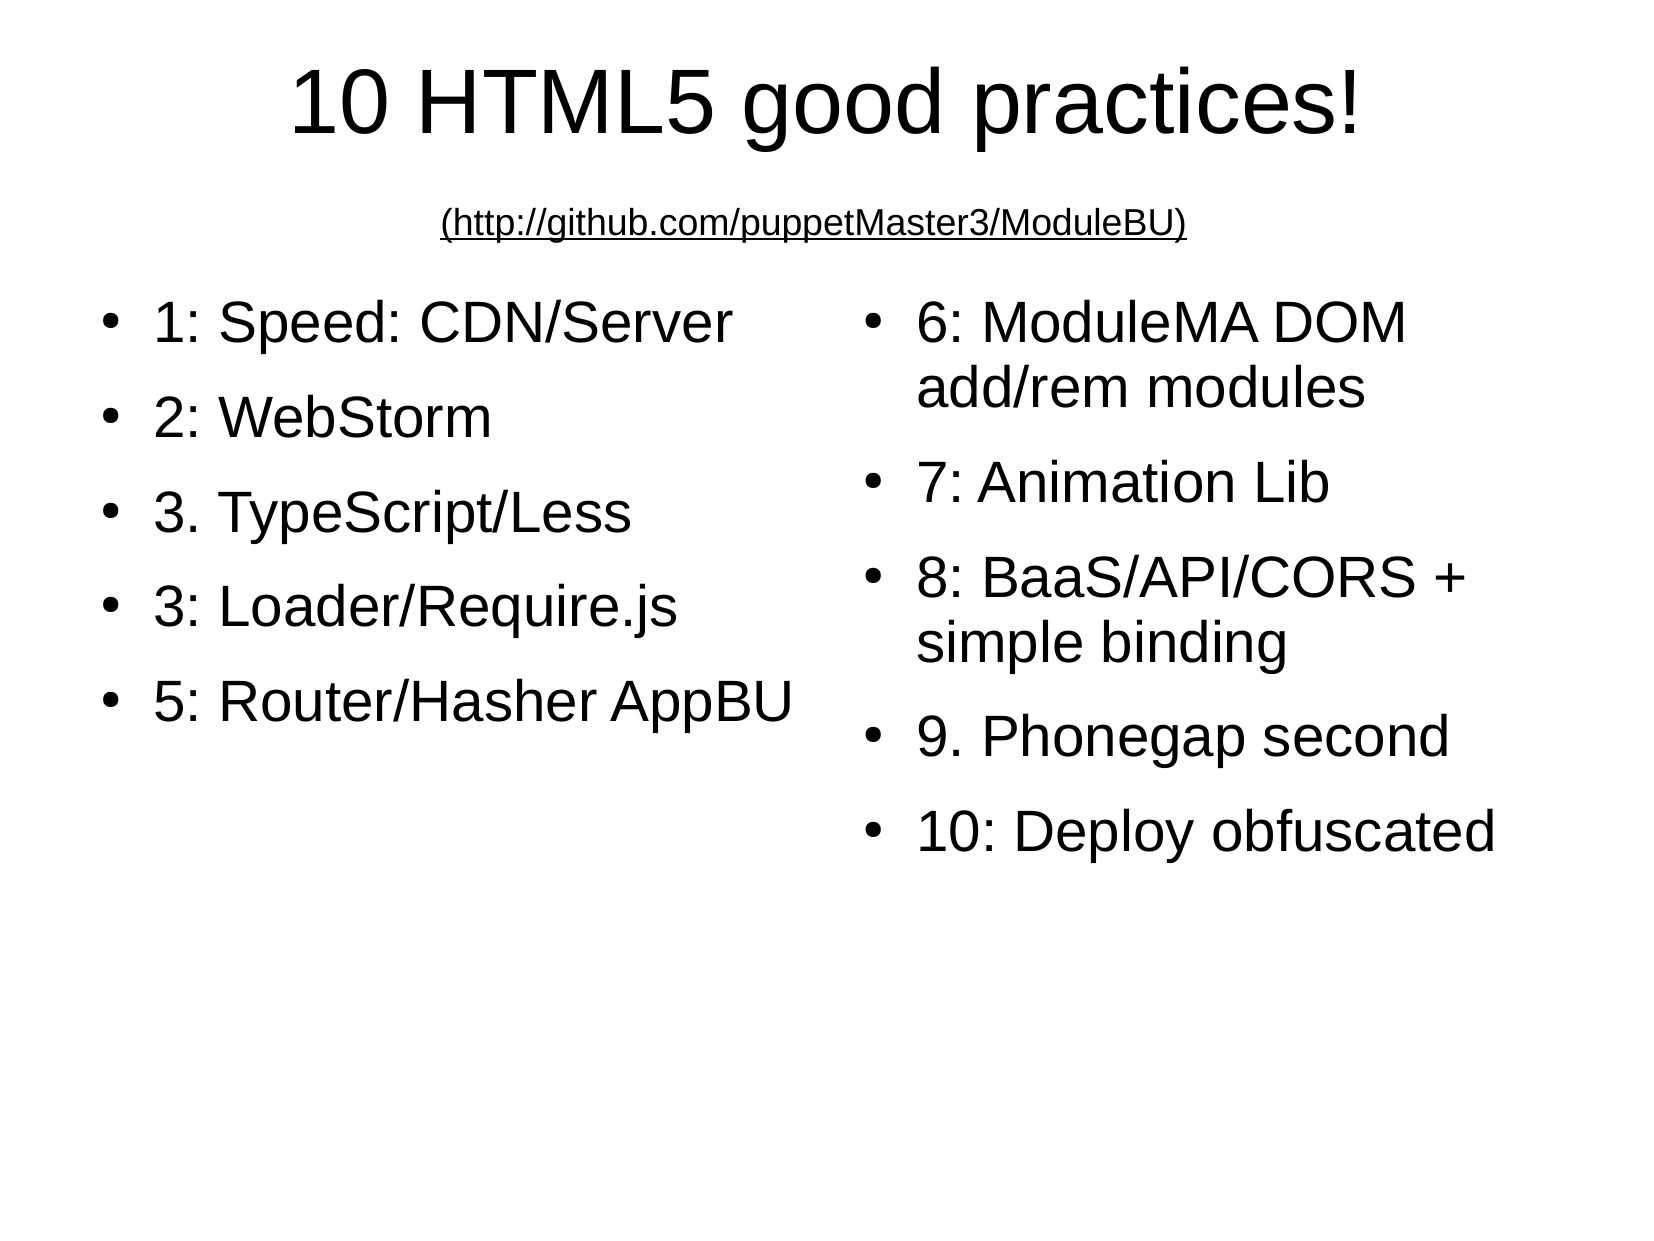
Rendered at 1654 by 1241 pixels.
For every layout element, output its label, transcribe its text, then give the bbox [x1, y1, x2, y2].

list 6: ModuleMA DOM add/rem modules 7: Animation Lib 8: BaaS/API/CORS + simple binding 9. Phonegap second 10: Deploy obfuscated [845, 290, 1572, 1010]
title 10 HTML5 good practices! (http://github.com/puppetMaster3/ModuleBU) [82, 49, 1571, 257]
list 1: Speed: CDN/Server 2: WebStorm 3. TypeScript/Less 3: Loader/Require.js 5: Router/Hasher AppBU [82, 290, 809, 1010]
